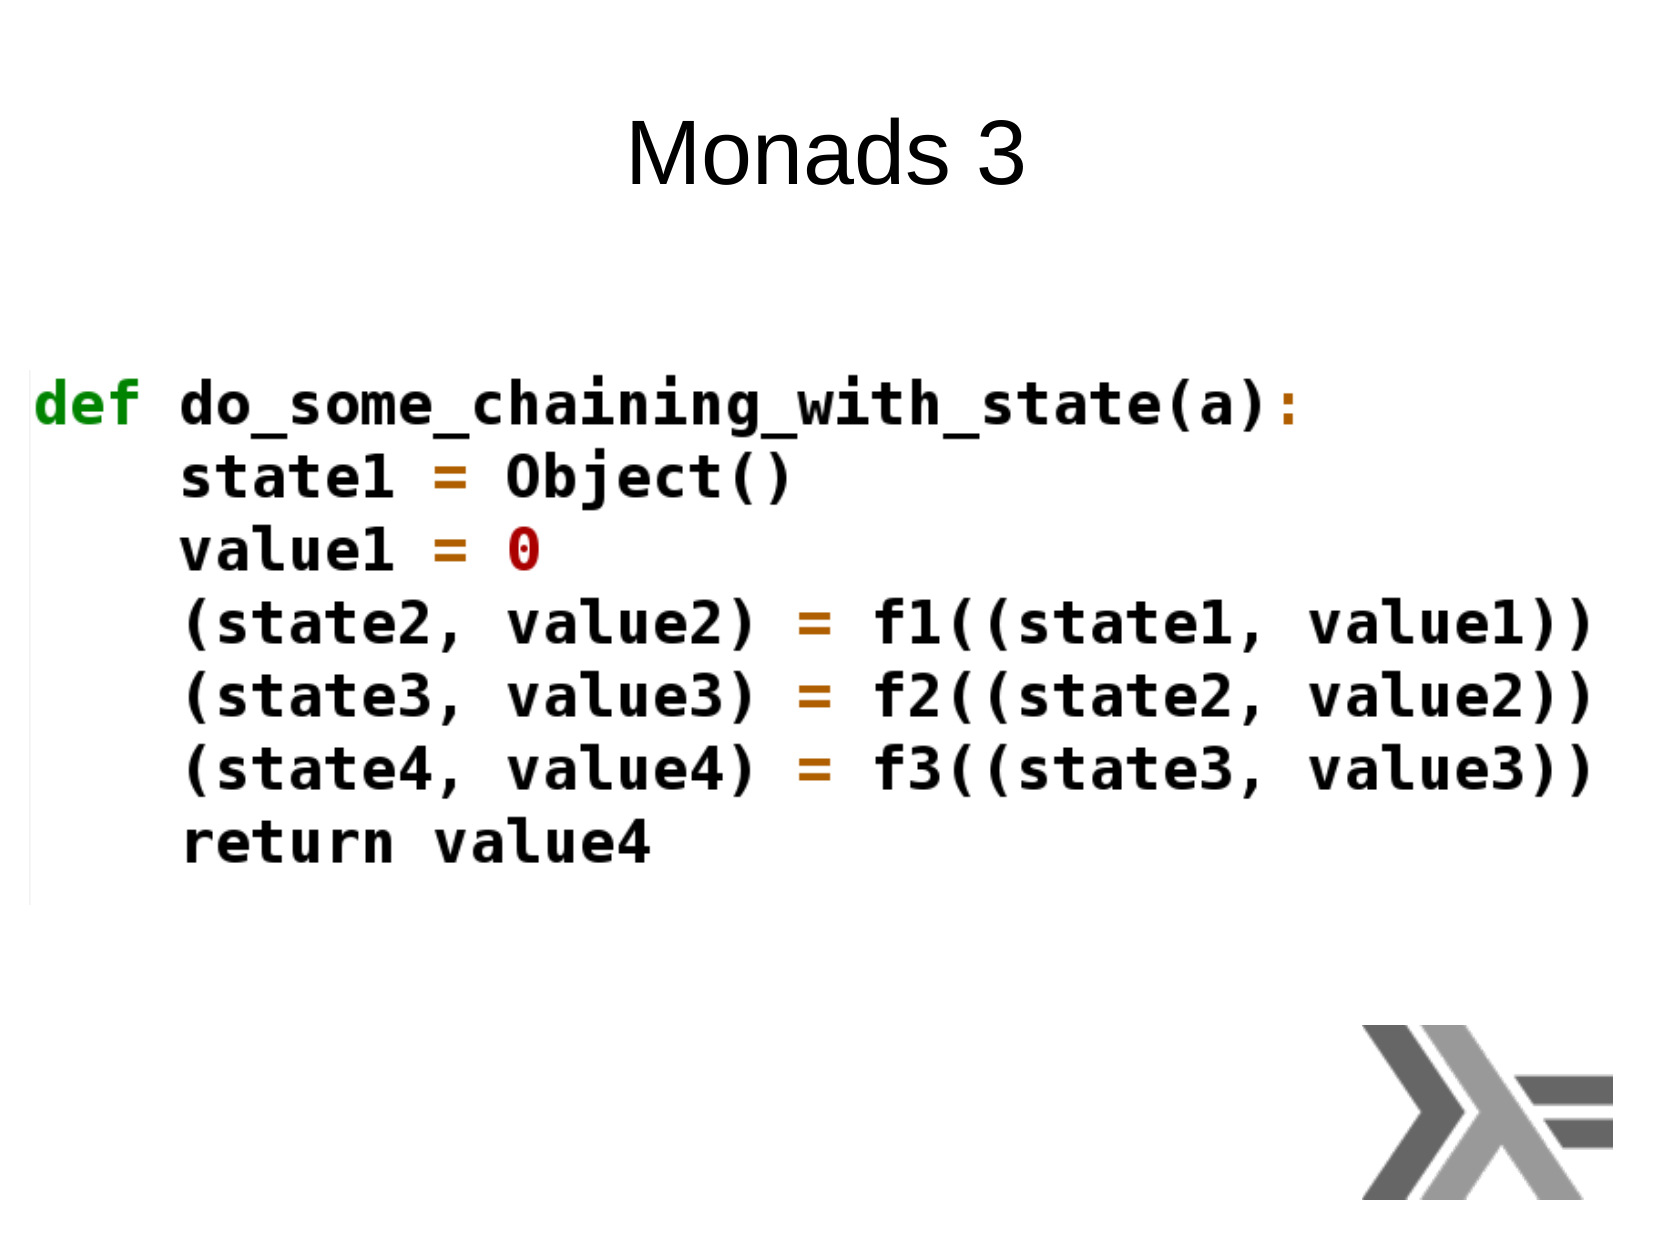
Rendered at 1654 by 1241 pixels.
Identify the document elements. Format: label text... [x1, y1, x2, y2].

picture [1362, 1025, 1613, 1201]
picture [29, 370, 1612, 905]
title Monads 3 [82, 56, 1571, 250]
